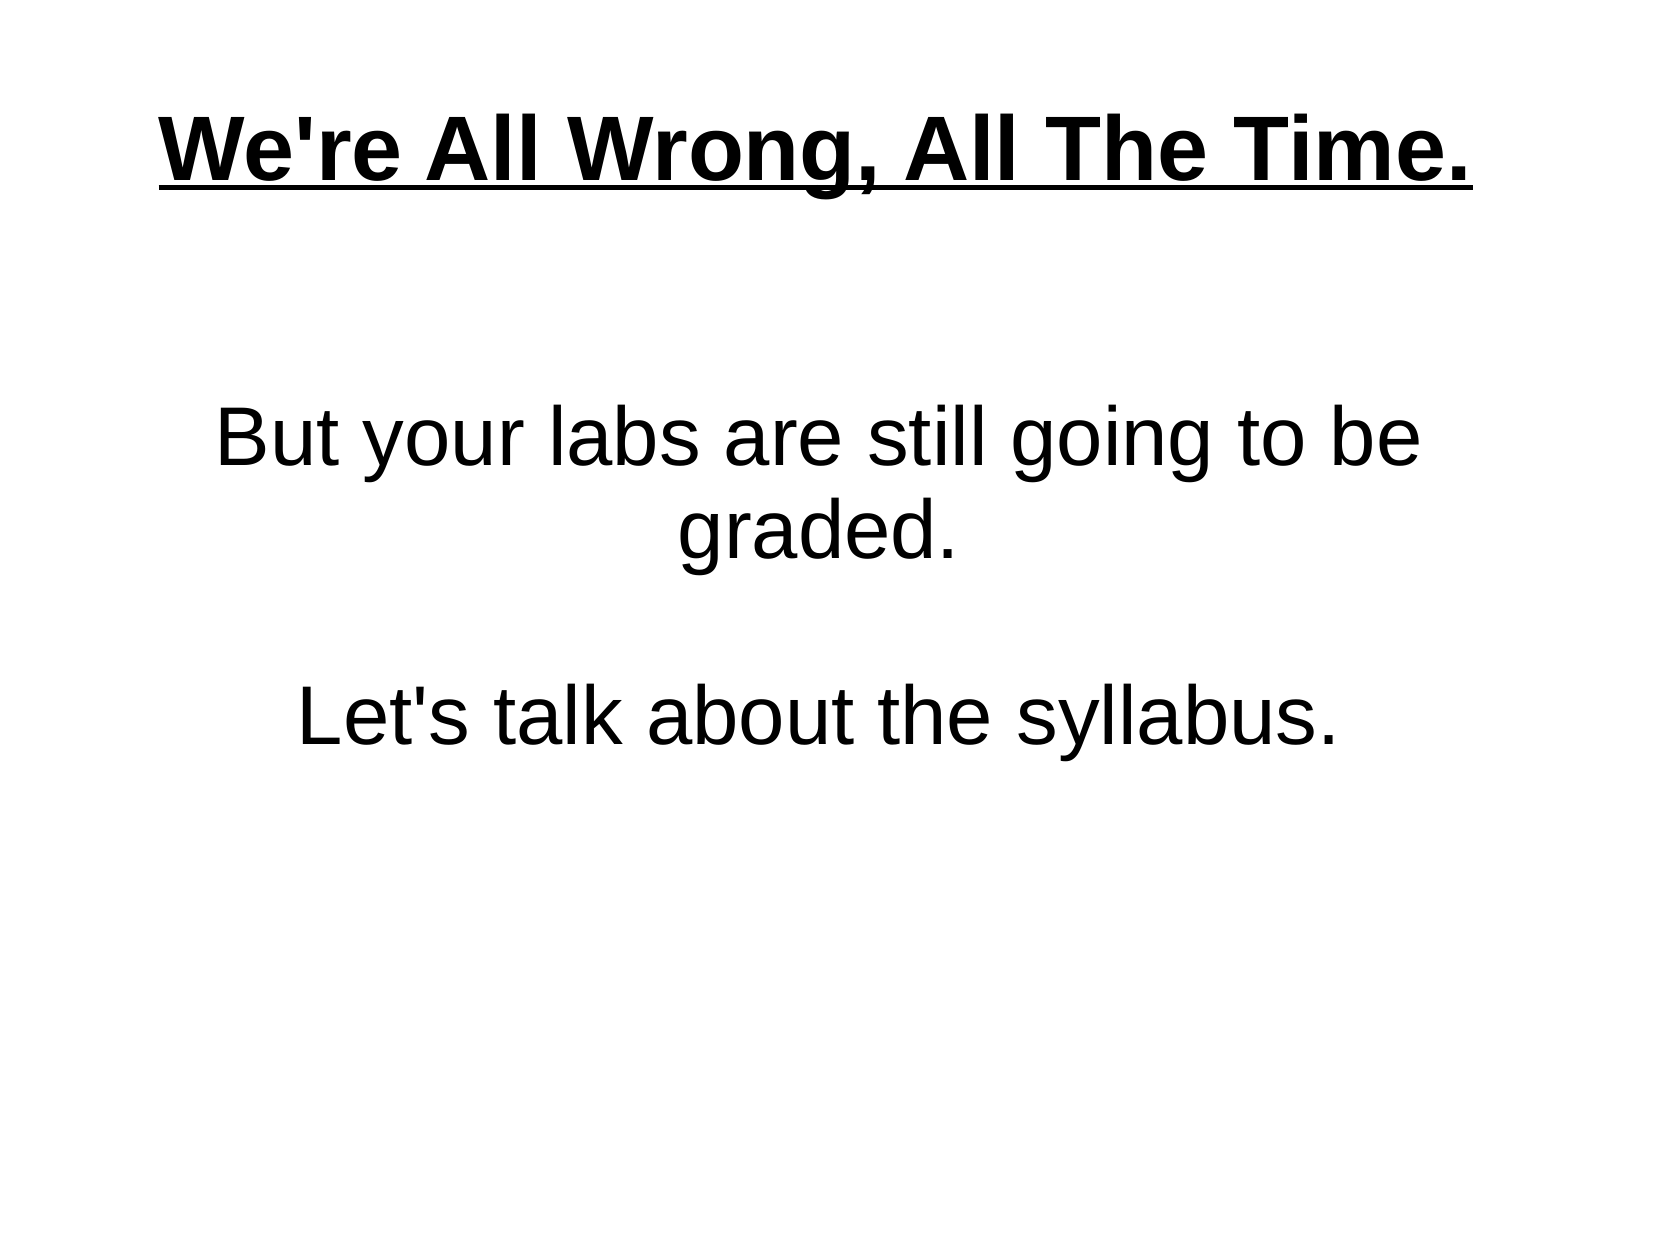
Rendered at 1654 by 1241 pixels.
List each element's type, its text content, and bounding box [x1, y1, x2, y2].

title But your labs are still going to be graded. Let's talk about the syllabus. [75, 390, 1564, 764]
title We're All Wrong, All The Time. [71, 45, 1561, 253]
